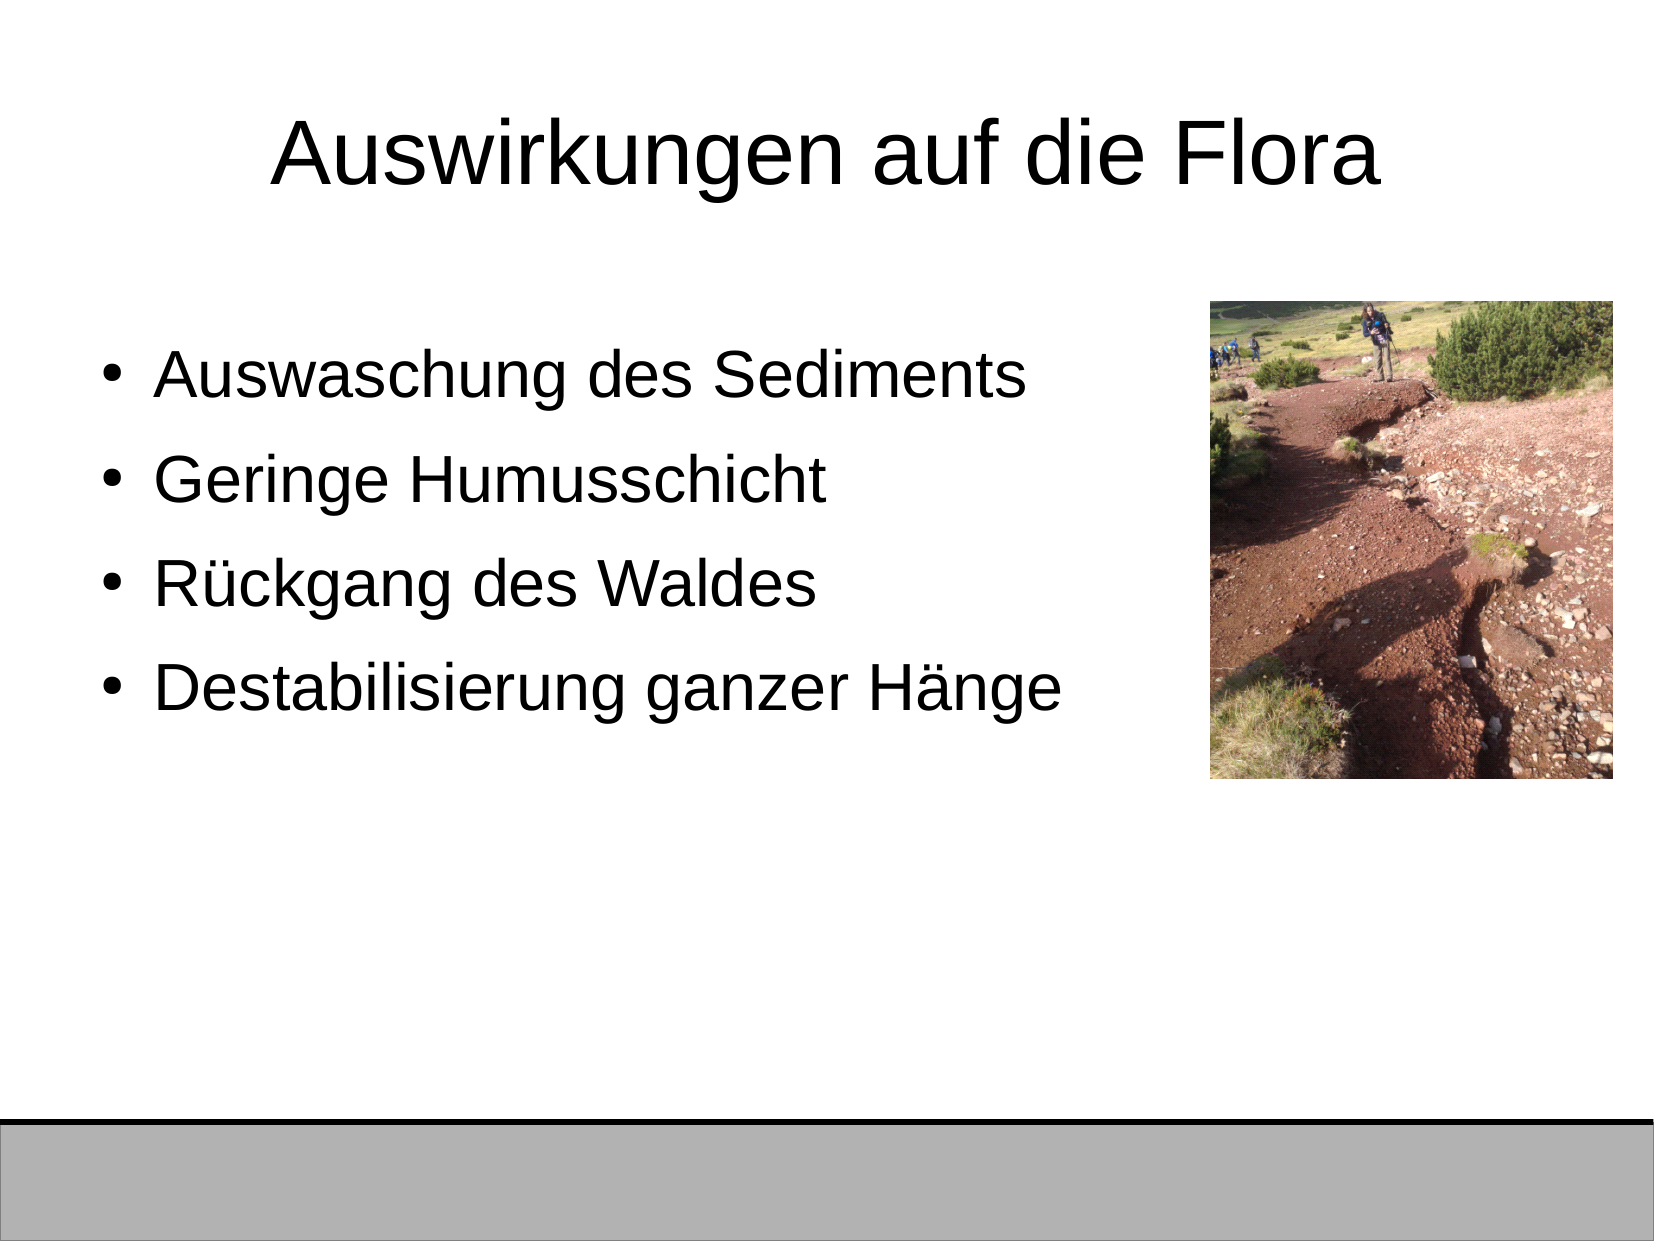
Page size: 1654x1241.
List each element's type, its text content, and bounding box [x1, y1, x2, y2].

title Auswirkungen auf die Flora [82, 49, 1571, 257]
list Auswaschung des Sediments Geringe Humusschicht Rückgang des Waldes Destabilisierung ganzer Hänge [82, 337, 1571, 1156]
text_box [0, 1125, 1654, 1241]
picture [1210, 301, 1613, 779]
